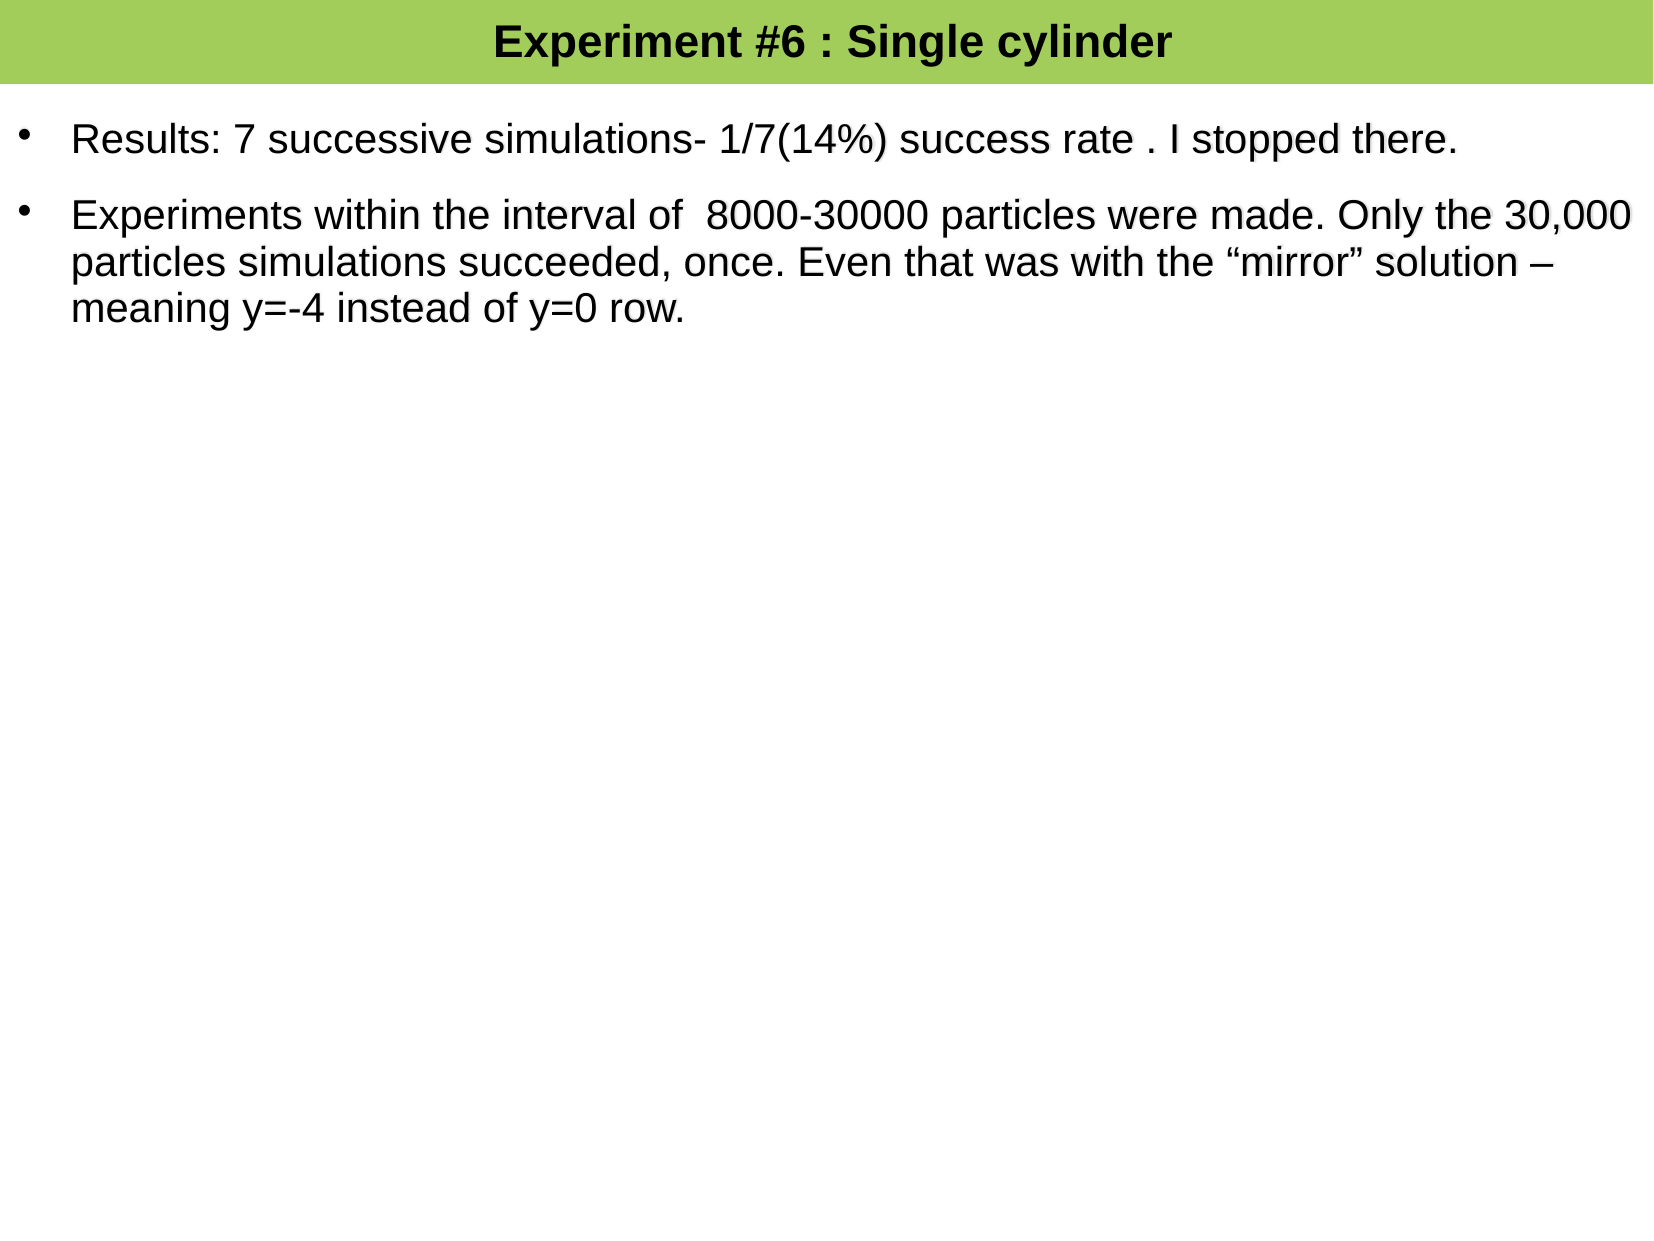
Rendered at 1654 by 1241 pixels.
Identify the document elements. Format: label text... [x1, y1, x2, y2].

title Experiment #6 : Single cylinder [0, 0, 1654, 85]
list Results: 7 successive simulations- 1/7(14%) success rate . I stopped there. Experiments within the interval of 8000-30000 particles were made. Only the 30,000 particles simulations succeeded, once. Even that was with the “mirror” solution – meaning y=-4 instead of y=0 row. [0, 115, 1654, 1241]
